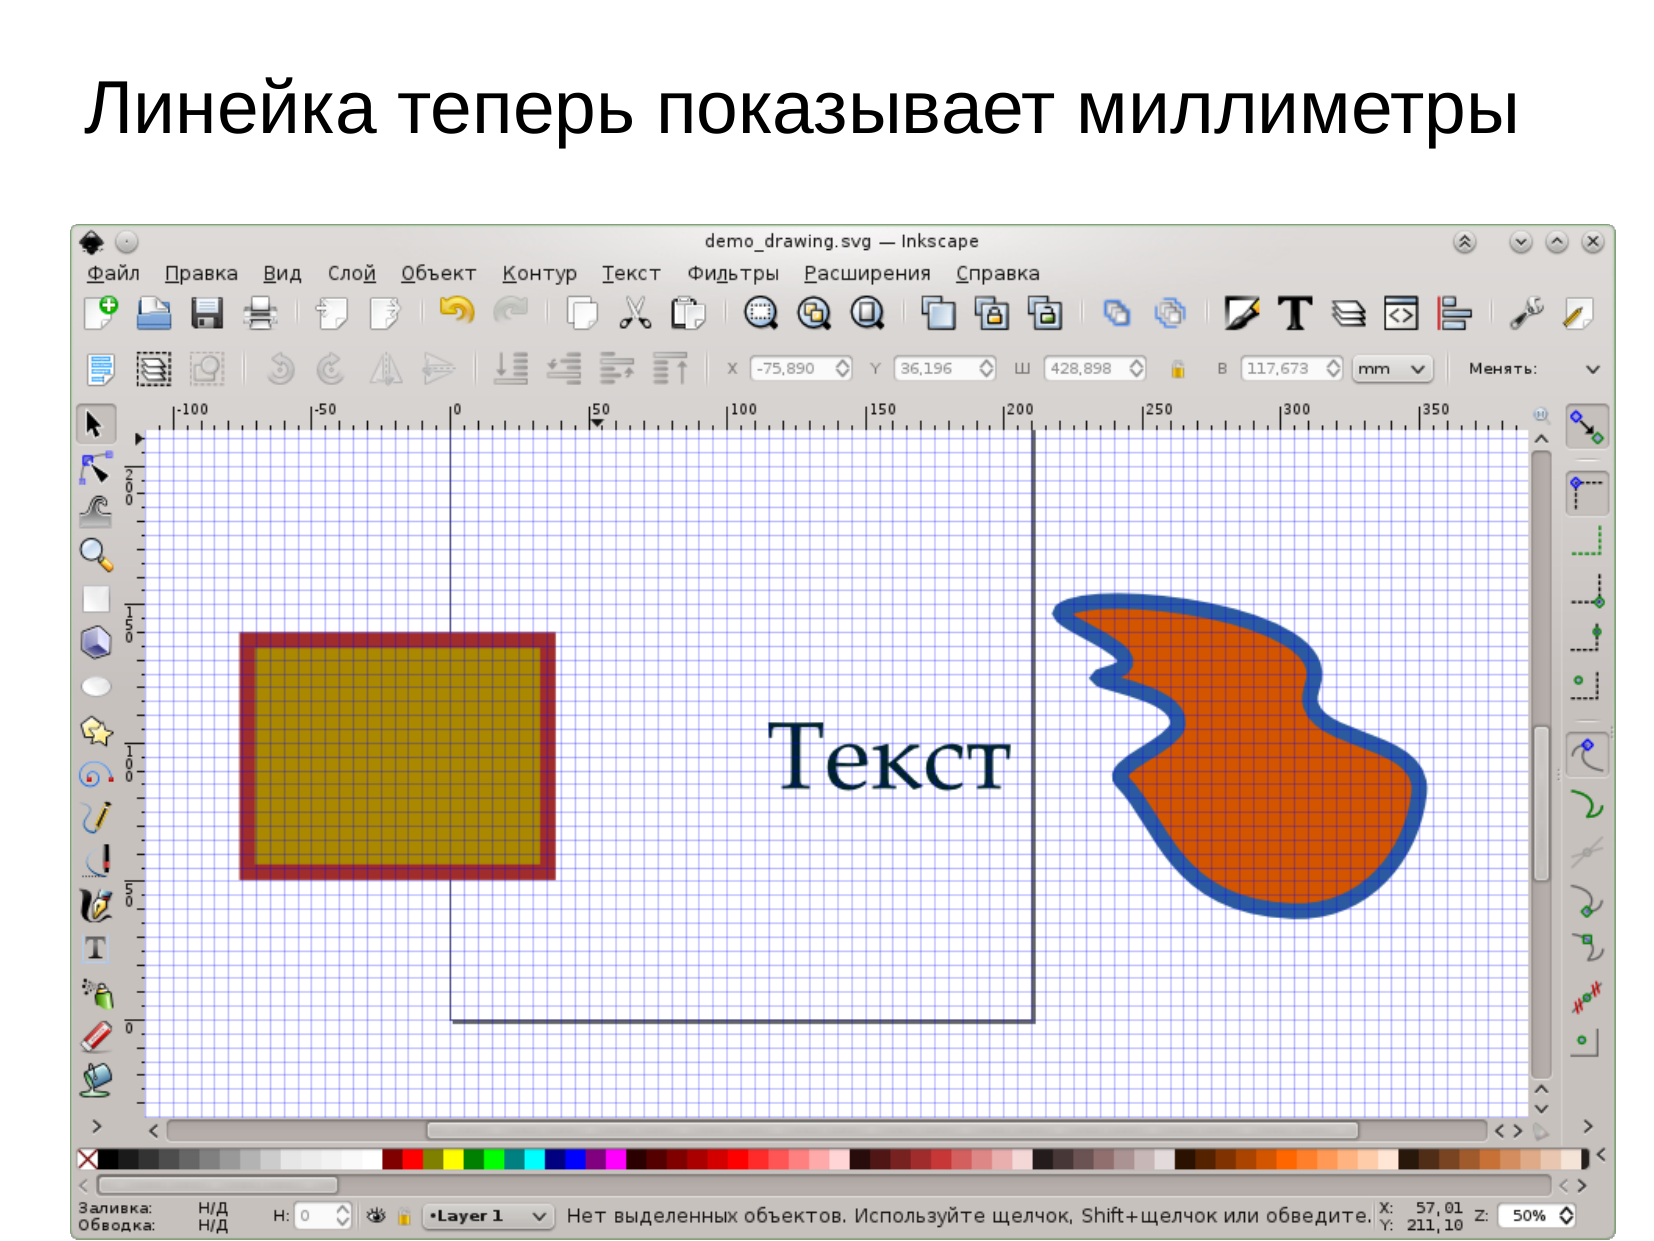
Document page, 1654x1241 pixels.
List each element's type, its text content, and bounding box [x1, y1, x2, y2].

title Линейка теперь показывает миллиметры [59, 37, 1548, 178]
picture [70, 224, 1616, 1240]
